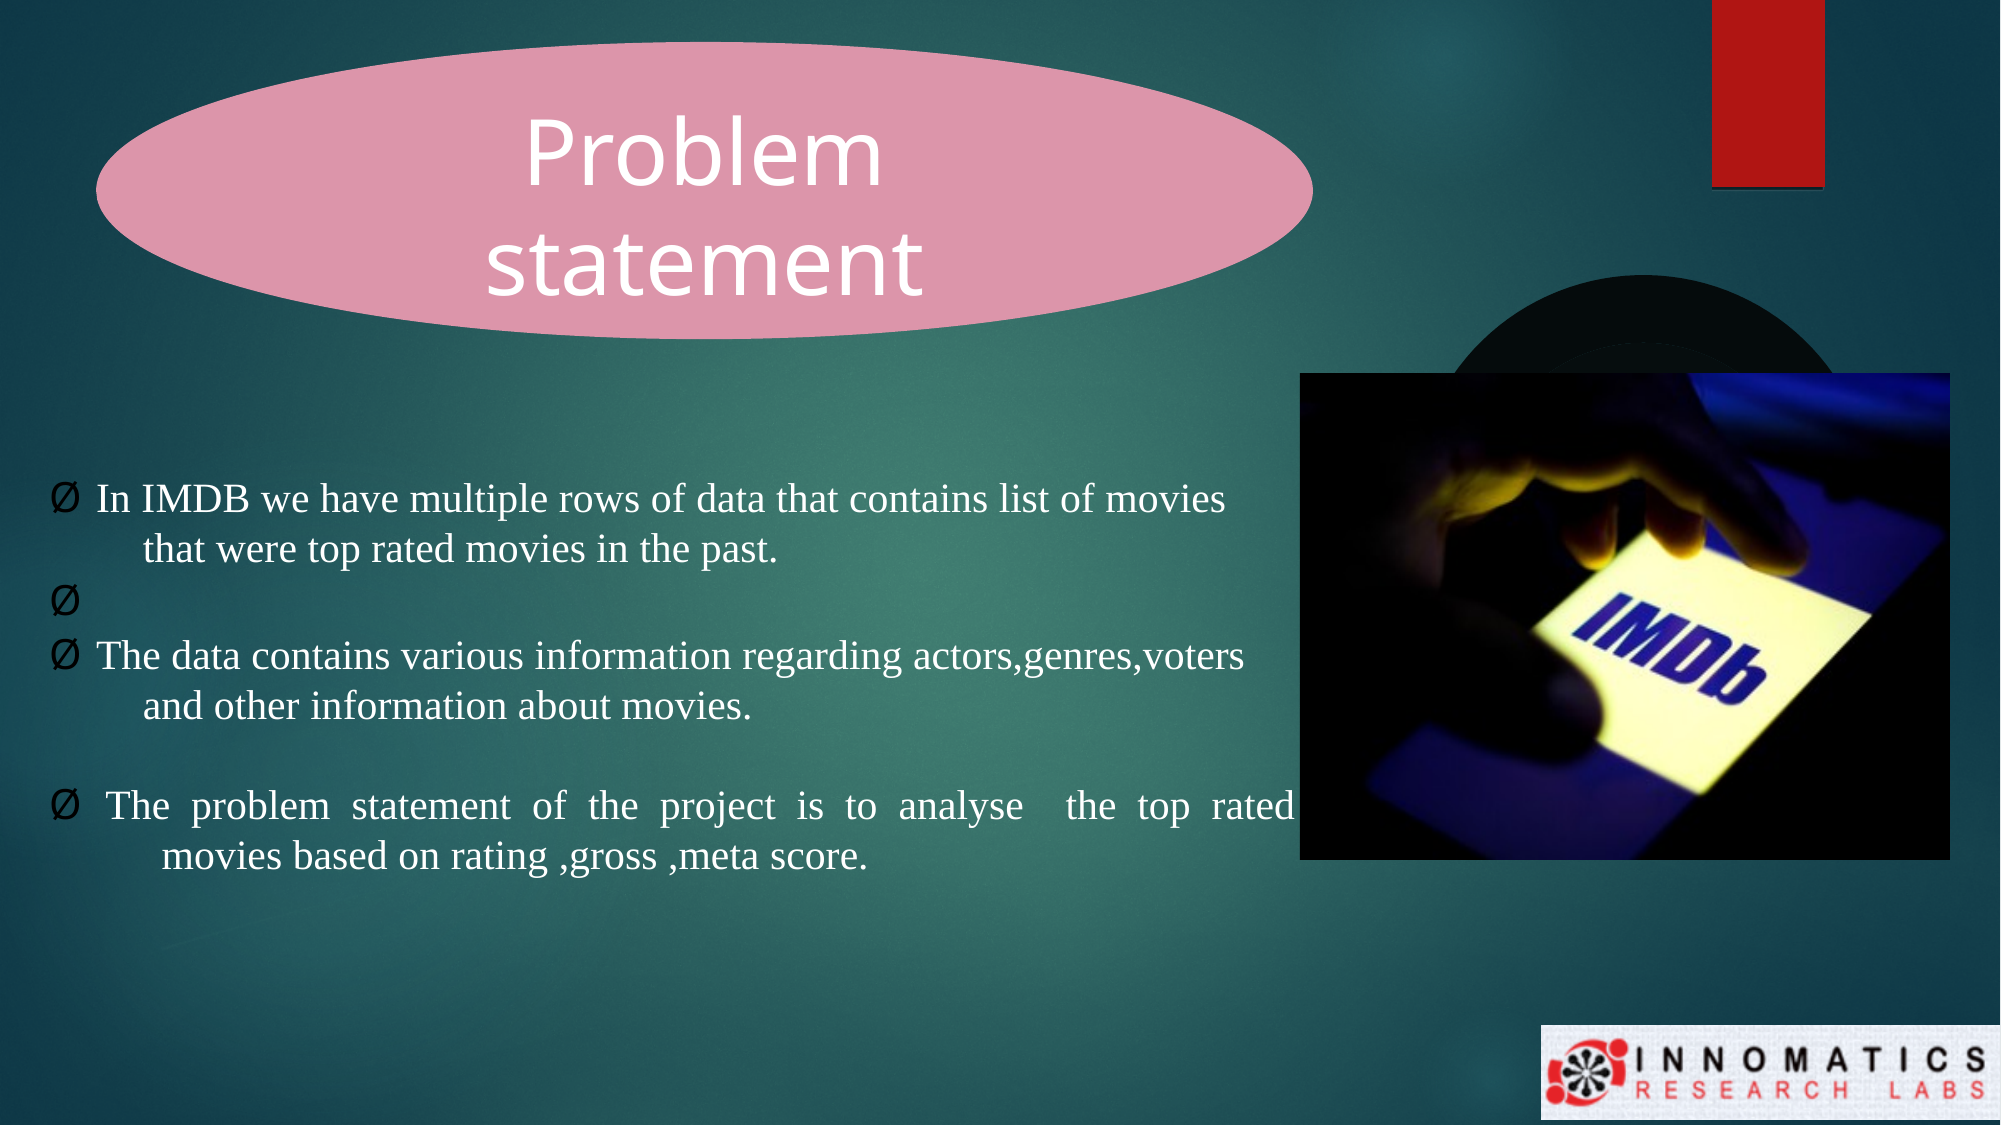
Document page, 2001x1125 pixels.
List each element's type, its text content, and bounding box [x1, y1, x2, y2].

text_box In IMDB we have multiple rows of data that contains list of movies that were top rated movies in the past. The data contains various information regarding actors,genres,voters and other information about movies. The problem statement of the project is to analyse the top rated movies based on rating ,gross ,meta score. [34, 419, 1311, 1031]
text_box Problem statement [97, 43, 1312, 338]
picture [1299, 373, 1950, 860]
picture [1541, 1025, 2000, 1120]
